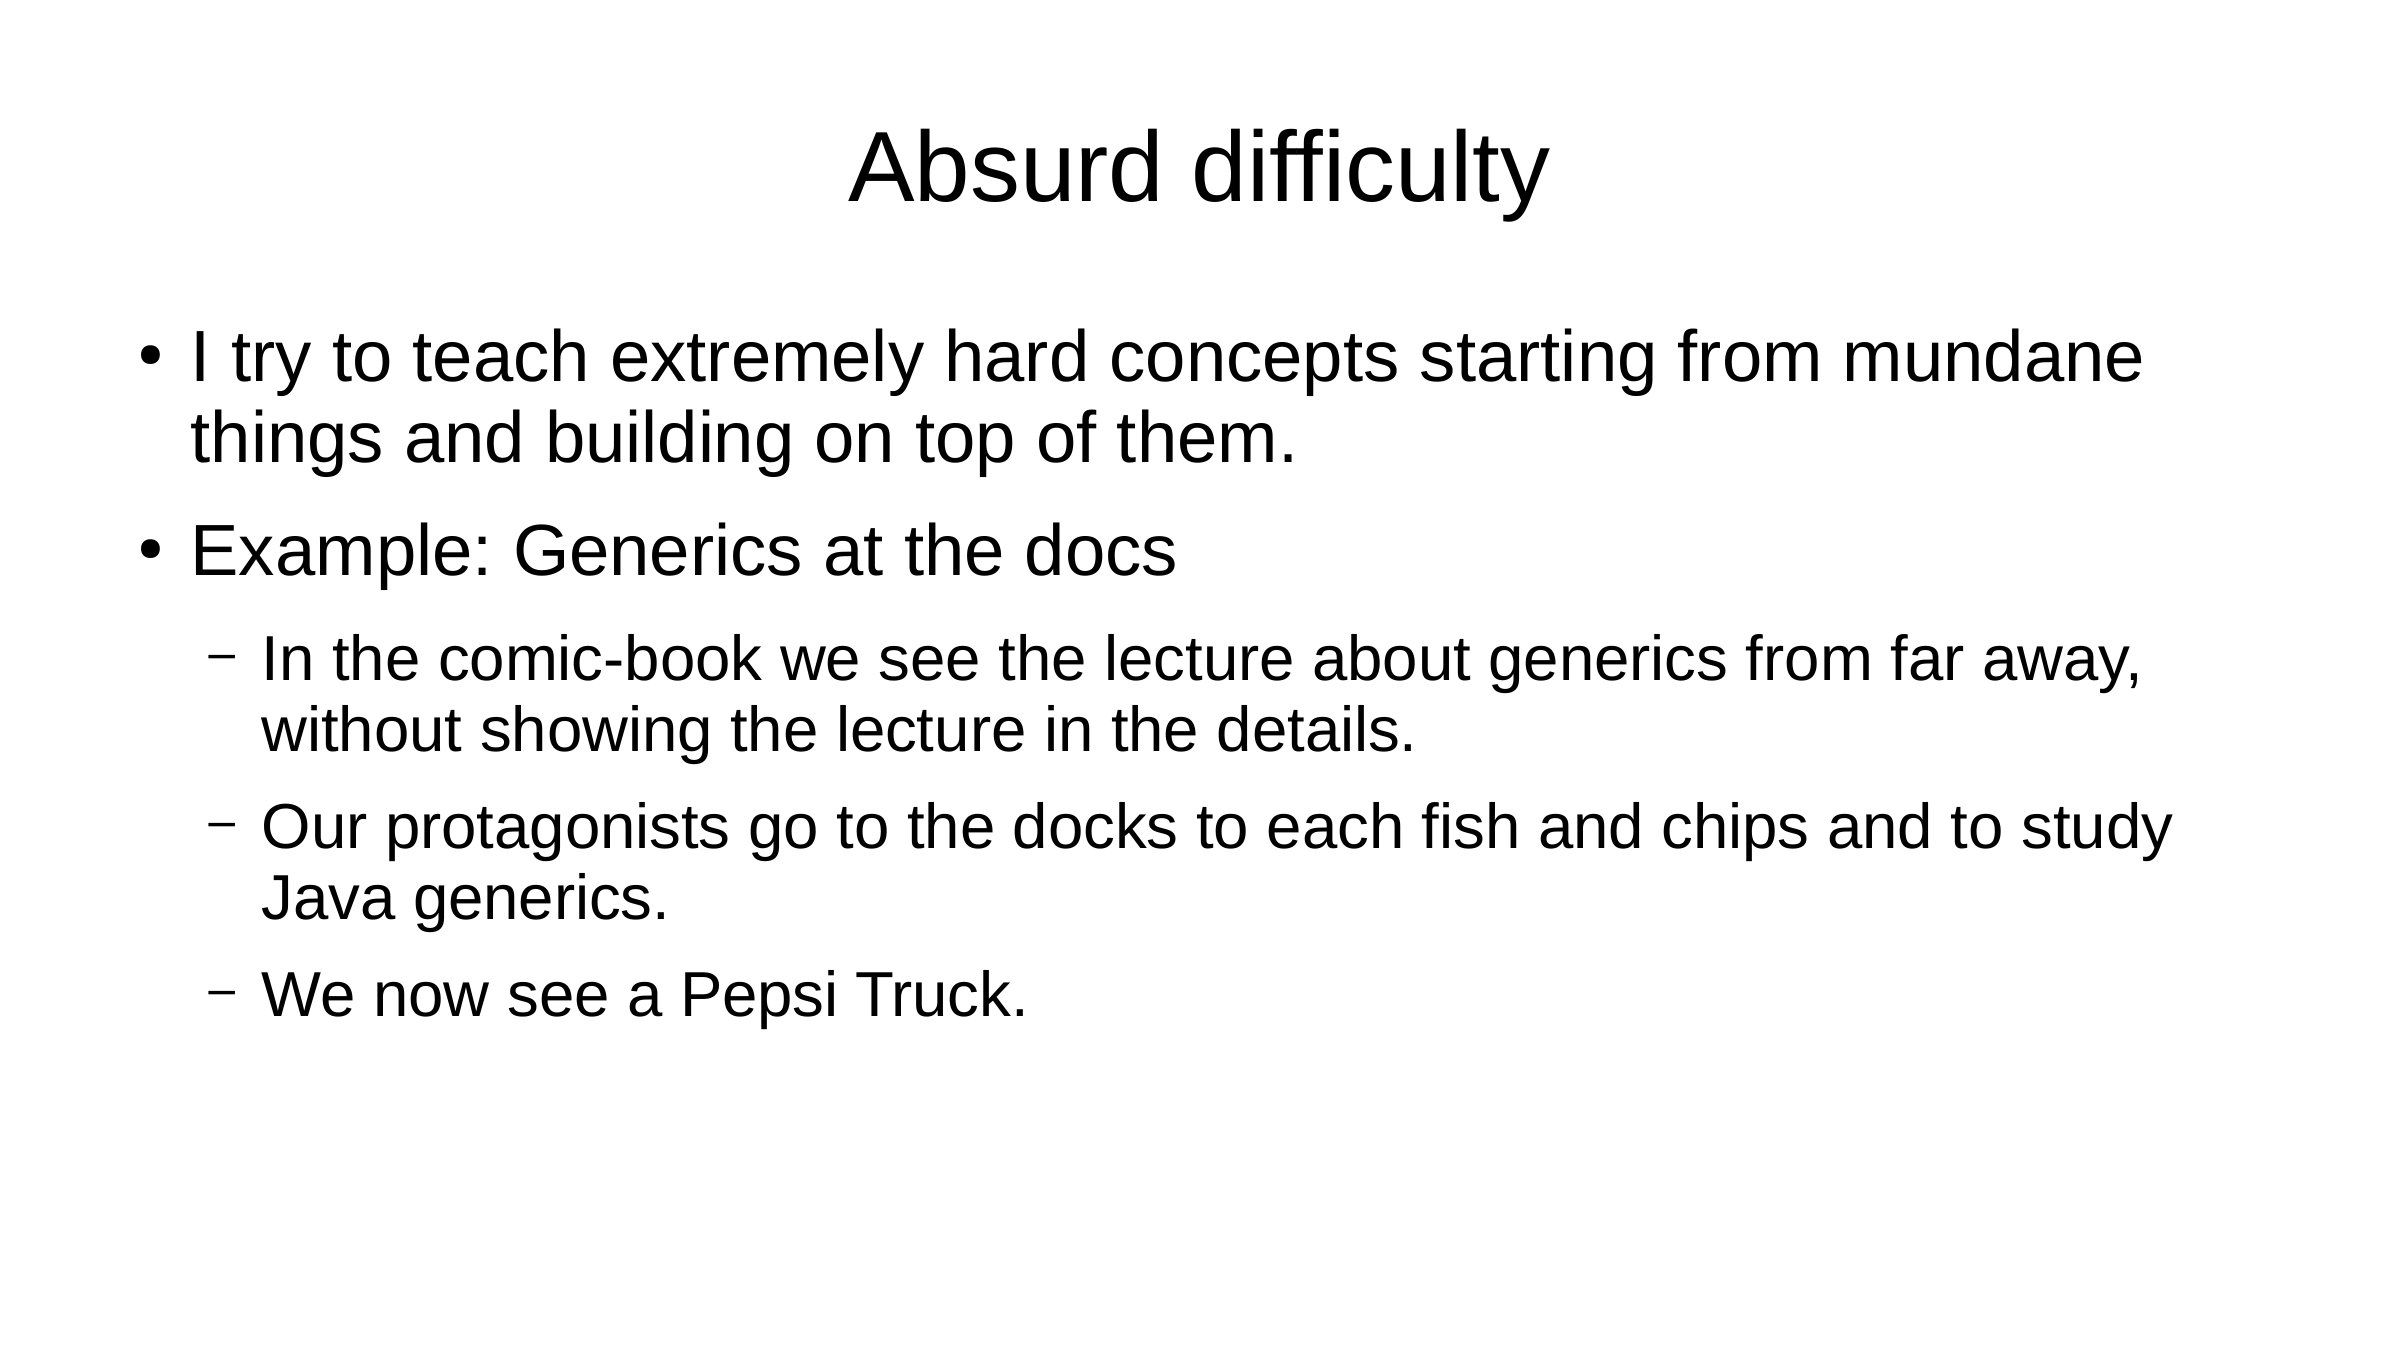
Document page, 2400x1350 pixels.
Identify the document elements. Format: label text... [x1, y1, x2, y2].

title Absurd difficulty [120, 53, 2280, 280]
list I try to teach extremely hard concepts starting from mundane things and building on top of them. Example: Generics at the docs In the comic-book we see the lecture about generics from far away, without showing the lecture in the details. Our protagonists go to the docks to each fish and chips and to study Java generics. We now see a Pepsi Truck. [120, 315, 2280, 1099]
